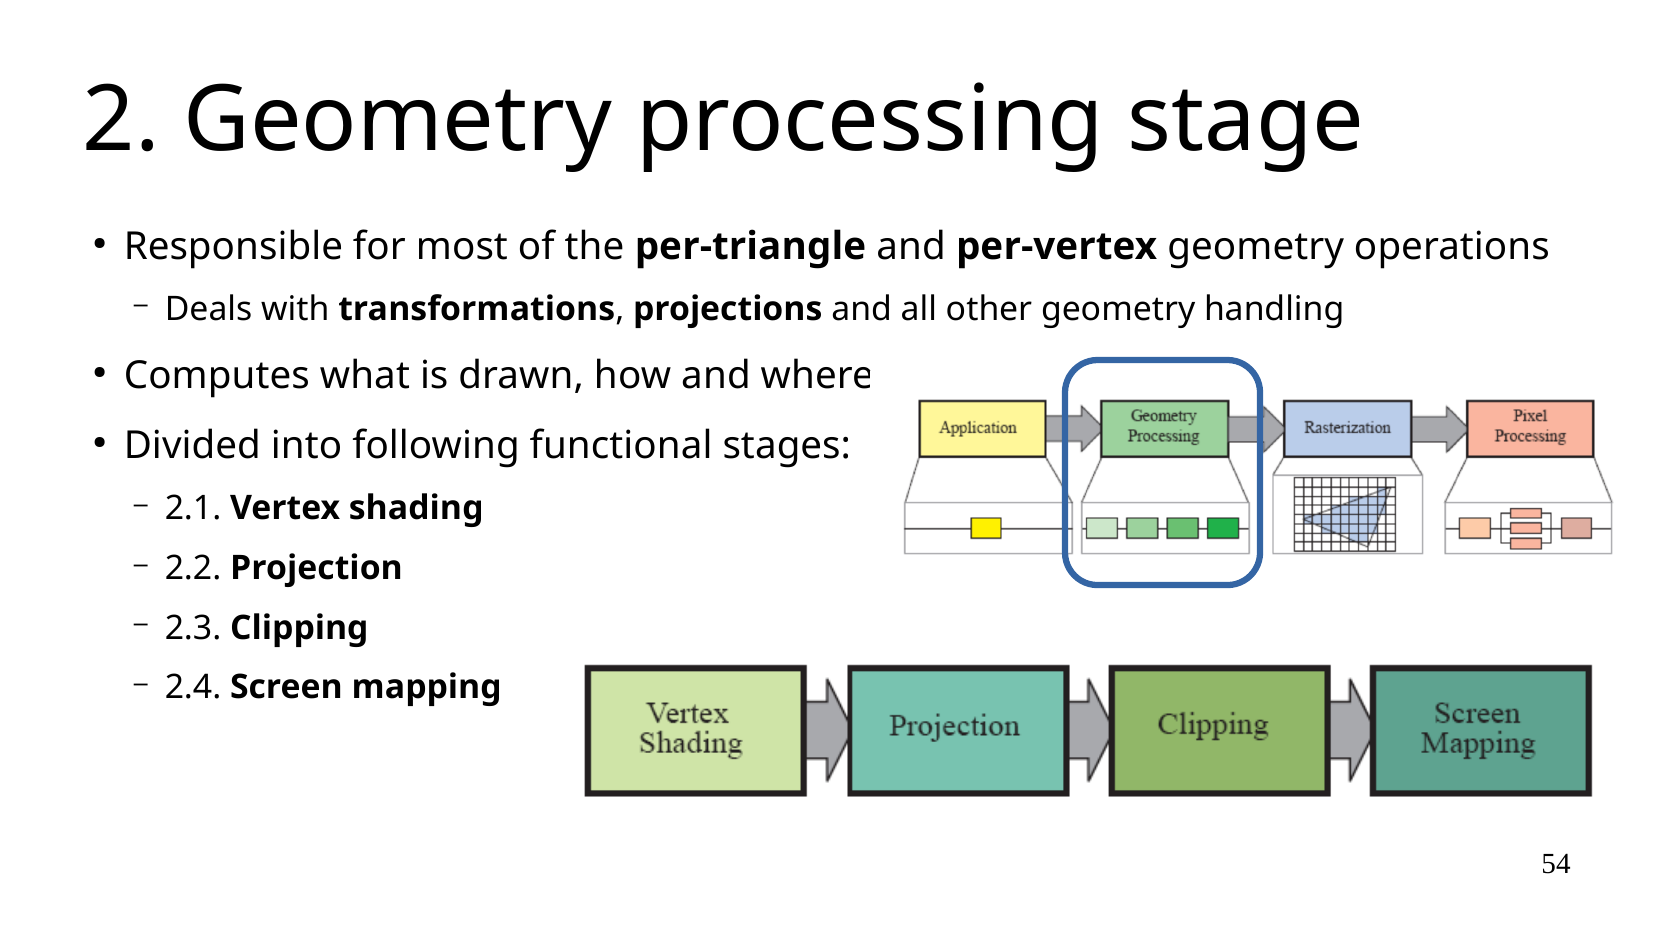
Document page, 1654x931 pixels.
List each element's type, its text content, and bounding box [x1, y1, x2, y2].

title 2. Geometry processing stage [82, 37, 1571, 193]
text_box [1065, 360, 1261, 586]
list Responsible for most of the per-triangle and per-vertex geometry operations Deals with transformations, projections and all other geometry handling Computes what is drawn, how and where Divided into following functional stages: 2.1. Vertex shading 2.2. Projection 2.3. Clipping 2.4. Screen mapping [82, 217, 1571, 758]
picture [870, 371, 1072, 571]
picture [1253, 371, 1654, 571]
picture [535, 623, 1636, 826]
